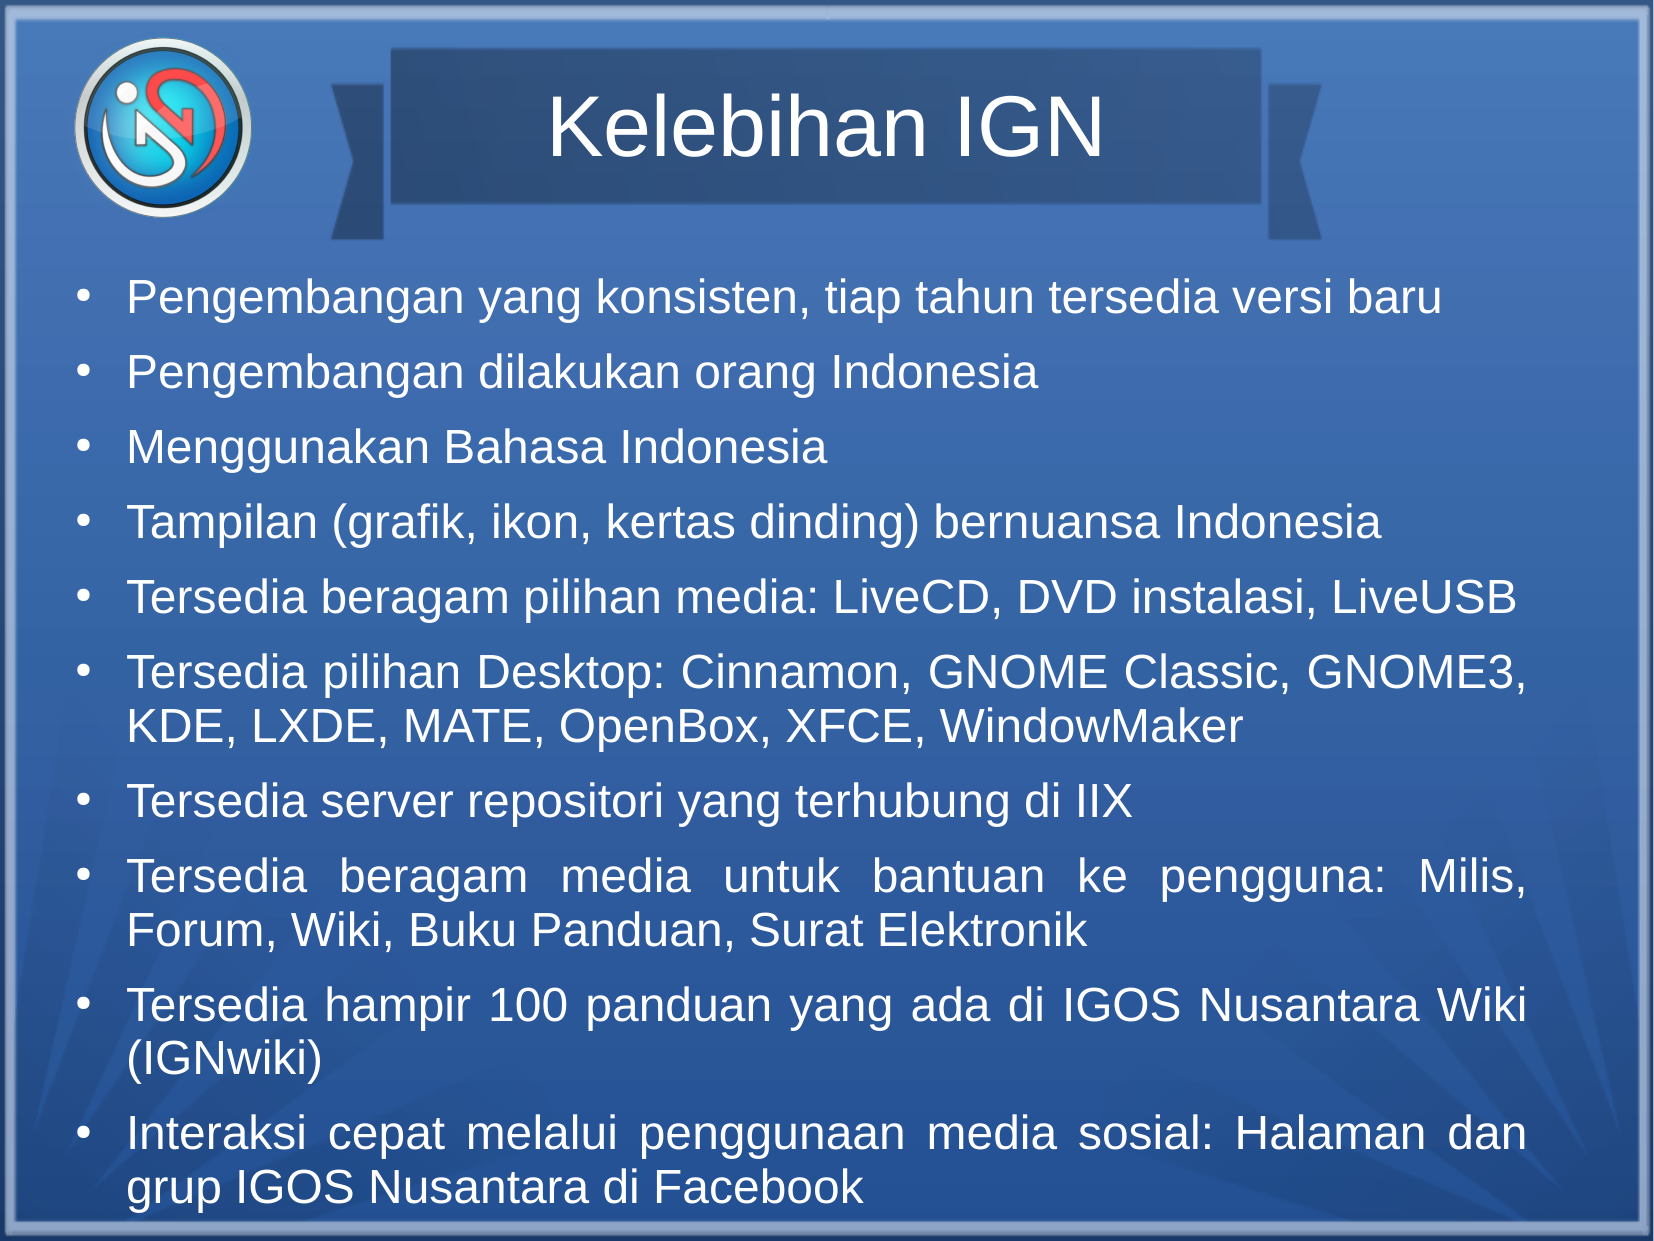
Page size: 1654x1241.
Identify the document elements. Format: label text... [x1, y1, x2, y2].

picture [0, 0, 1654, 1241]
title Kelebihan IGN [389, 49, 1264, 205]
list Pengembangan yang konsisten, tiap tahun tersedia versi baru Pengembangan dilakukan orang Indonesia Menggunakan Bahasa Indonesia Tampilan (grafik, ikon, kertas dinding) bernuansa Indonesia Tersedia beragam pilihan media: LiveCD, DVD instalasi, LiveUSB Tersedia pilihan Desktop: Cinnamon, GNOME Classic, GNOME3, KDE, LXDE, MATE, OpenBox, XFCE, WindowMaker Tersedia server repositori yang terhubung di IIX Tersedia beragam media untuk bantuan ke pengguna: Milis, Forum, Wiki, Buku Panduan, Surat Elektronik Tersedia hampir 100 panduan yang ada di IGOS Nusantara Wiki (IGNwiki) Interaksi cepat melalui penggunaan media sosial: Halaman dan grup IGOS Nusantara di Facebook [74, 270, 1531, 1230]
